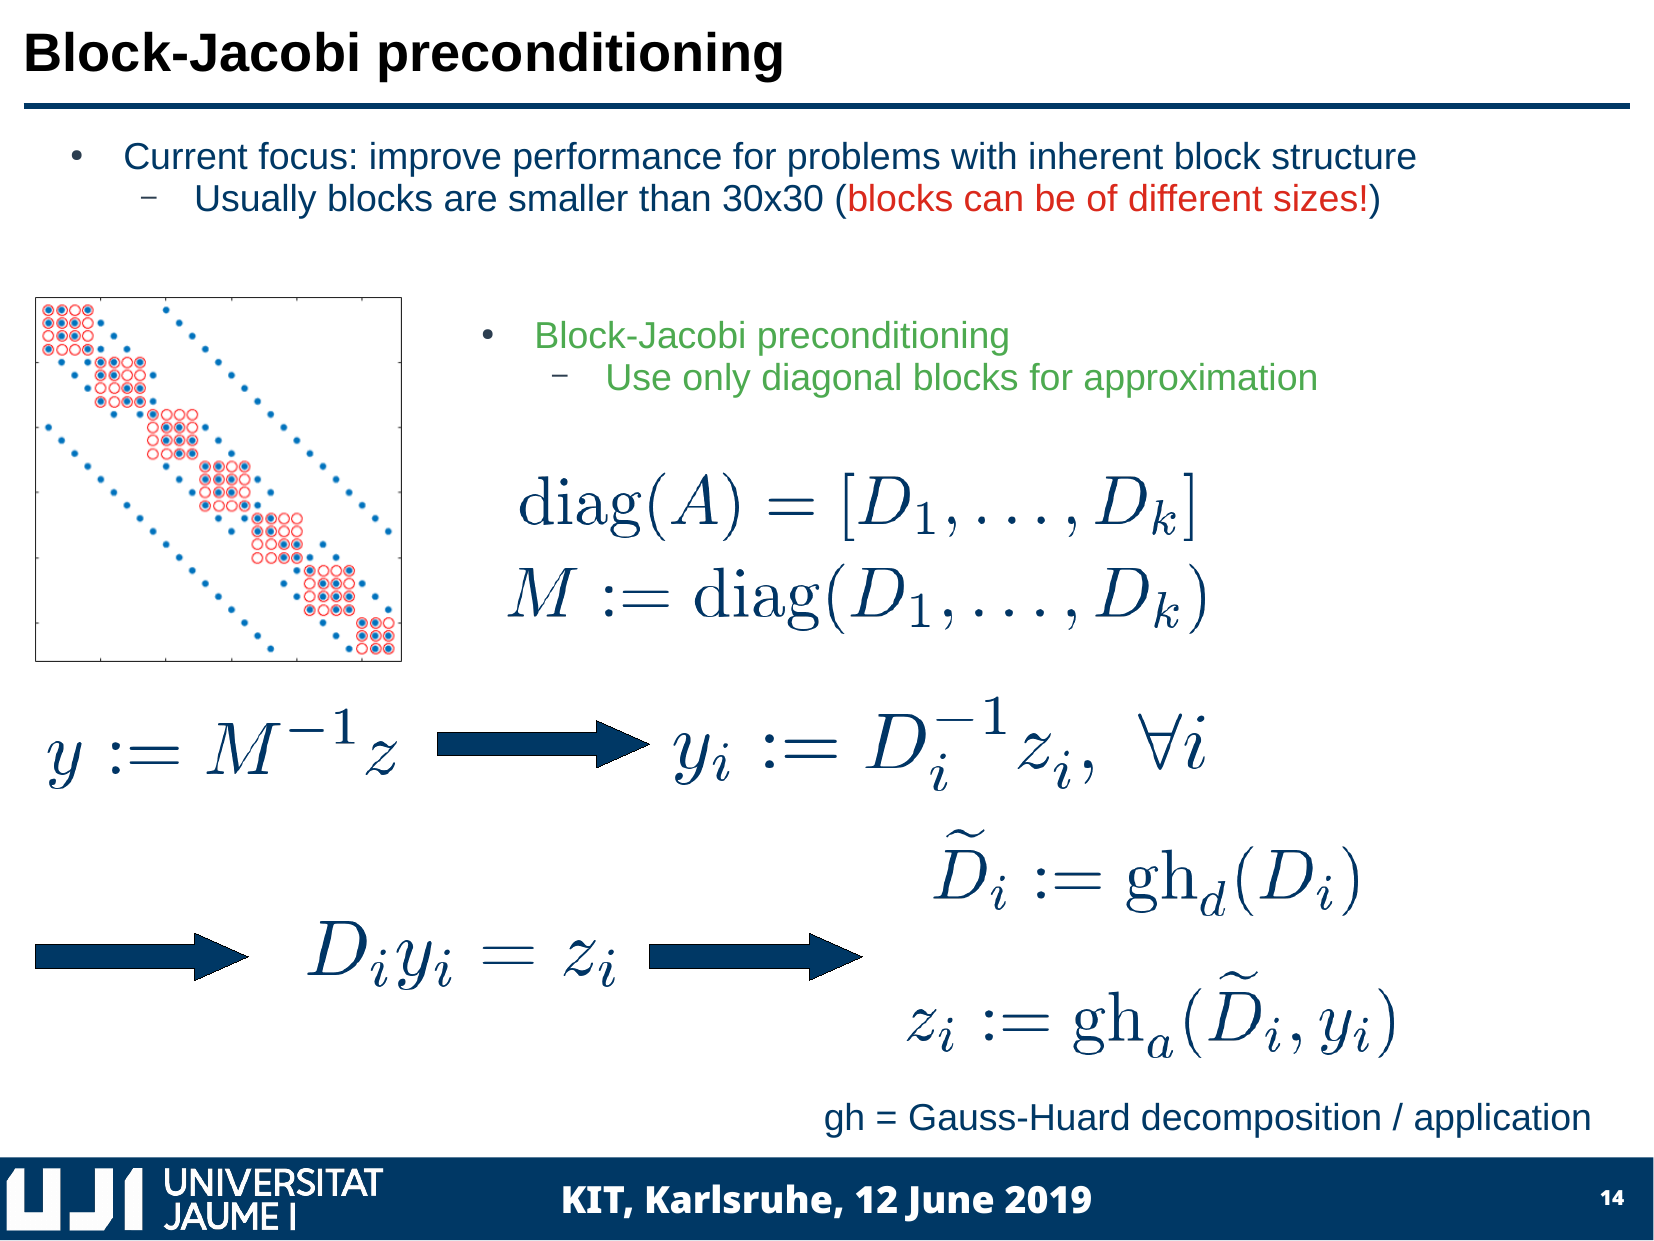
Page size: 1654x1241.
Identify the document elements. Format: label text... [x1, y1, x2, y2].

text_box [649, 933, 863, 981]
text_box [437, 720, 650, 768]
text_box [35, 933, 249, 981]
picture [47, 708, 397, 789]
picture [673, 696, 1205, 791]
text_box Block-Jacobi preconditioning Use only diagonal blocks for approximation [448, 307, 1424, 414]
picture [906, 971, 1394, 1058]
picture [0, 1158, 390, 1241]
picture [307, 921, 615, 990]
picture [507, 563, 1205, 634]
picture [519, 472, 1193, 541]
text_box Current focus: improve performance for problems with inherent block structure Usually blocks are smaller than 30x30 (blocks can be of different sizes!) [37, 128, 1583, 260]
picture [933, 829, 1358, 916]
title Block-Jacobi preconditioning [23, 0, 1630, 107]
picture [35, 297, 402, 662]
text_box gh = Gauss-Huard decomposition / application [809, 1089, 1608, 1147]
